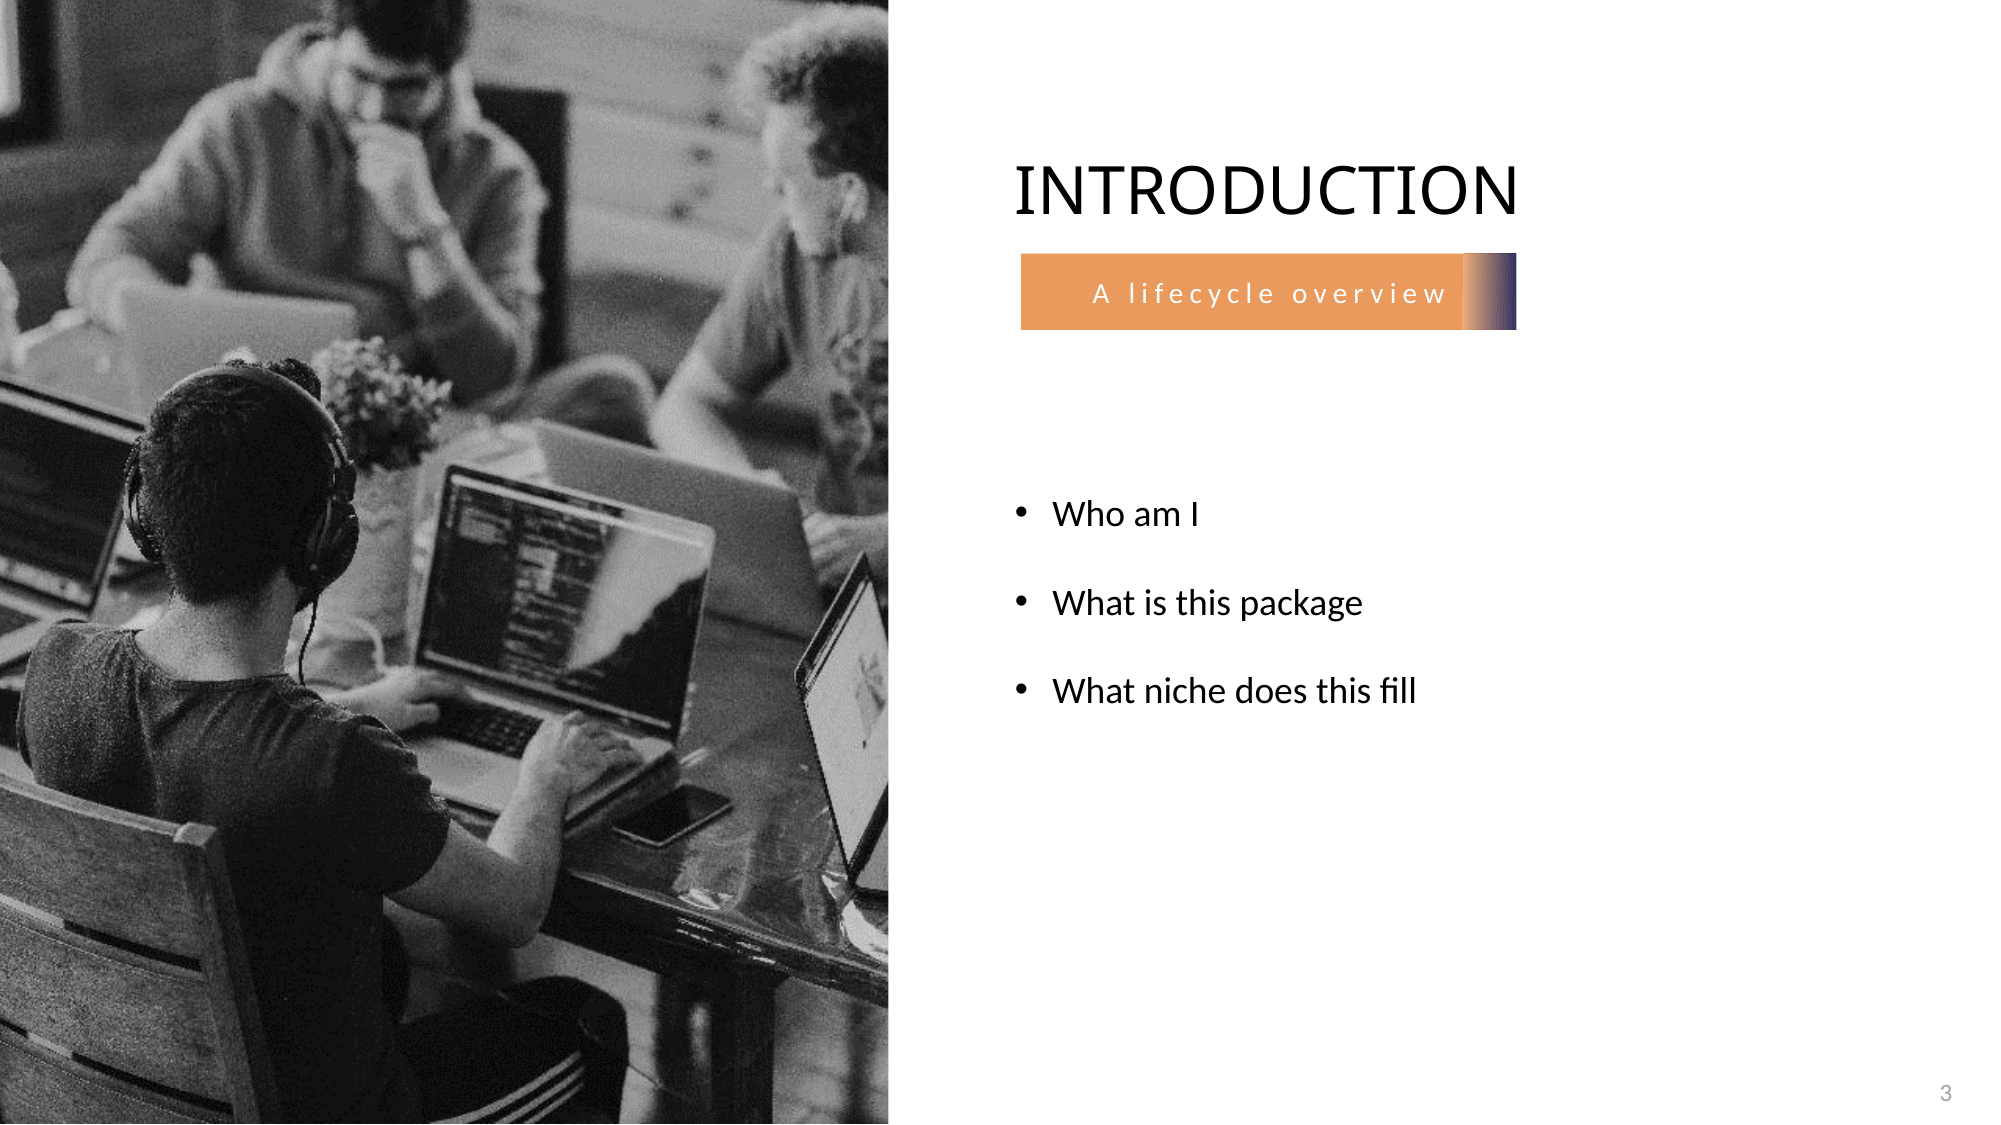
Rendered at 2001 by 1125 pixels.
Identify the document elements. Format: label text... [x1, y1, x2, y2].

slide_number <number> [1894, 1061, 1968, 1121]
list Who am I What is this package What niche does this fill [999, 459, 1763, 824]
picture [0, 0, 889, 1124]
title INTRODUCTION [999, 100, 1968, 246]
list A lifecycle overview [1021, 253, 1517, 330]
